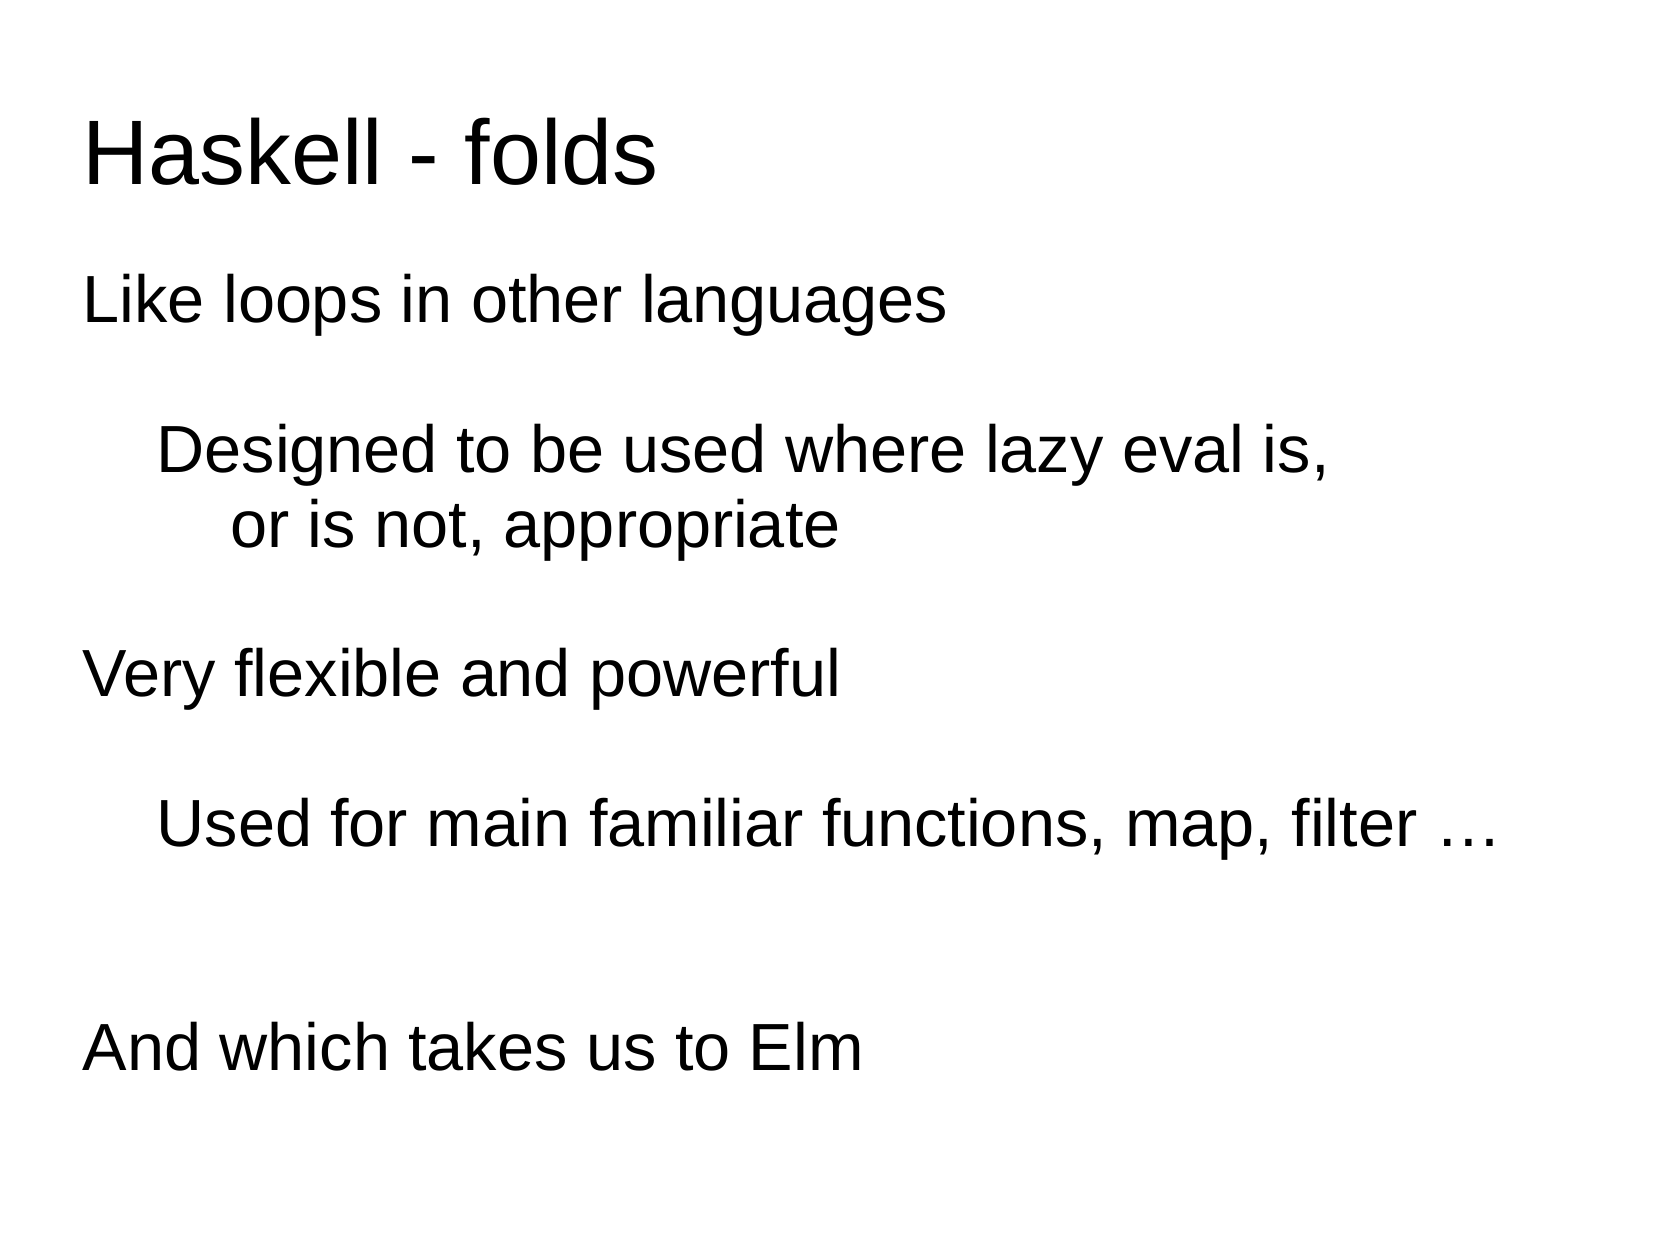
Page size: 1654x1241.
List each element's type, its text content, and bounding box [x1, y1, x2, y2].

subtitle Like loops in other languages Designed to be used where lazy eval is, or is not, appropriate Very flexible and powerful Used for main familiar functions, map, filter … And which takes us to Elm [82, 0, 1571, 1241]
